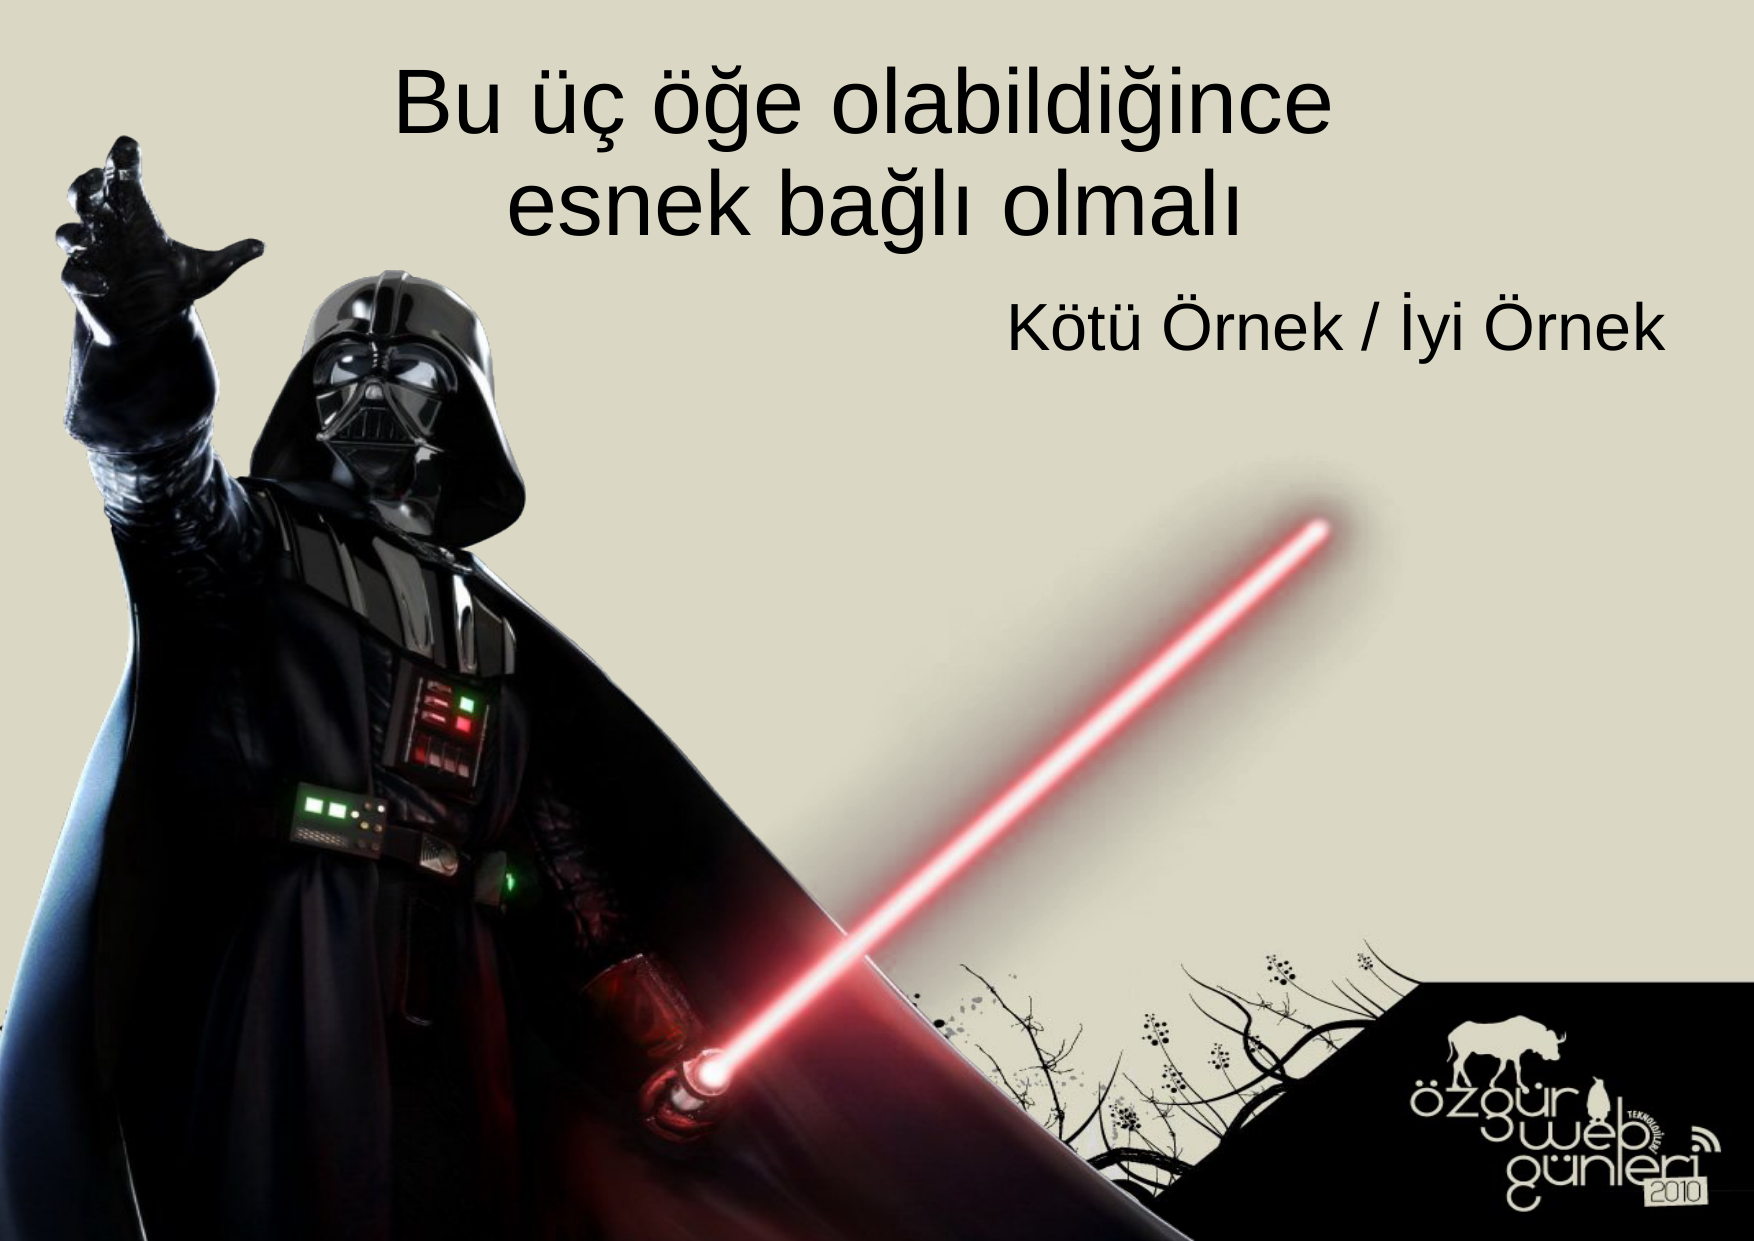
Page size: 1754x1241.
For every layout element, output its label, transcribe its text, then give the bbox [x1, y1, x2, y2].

title Bu üç öğe olabildiğince esnek bağlı olmalı [87, 49, 1667, 257]
picture [0, 0, 1754, 1241]
list Kötü Örnek / İyi Örnek [1447, 290, 1667, 1109]
